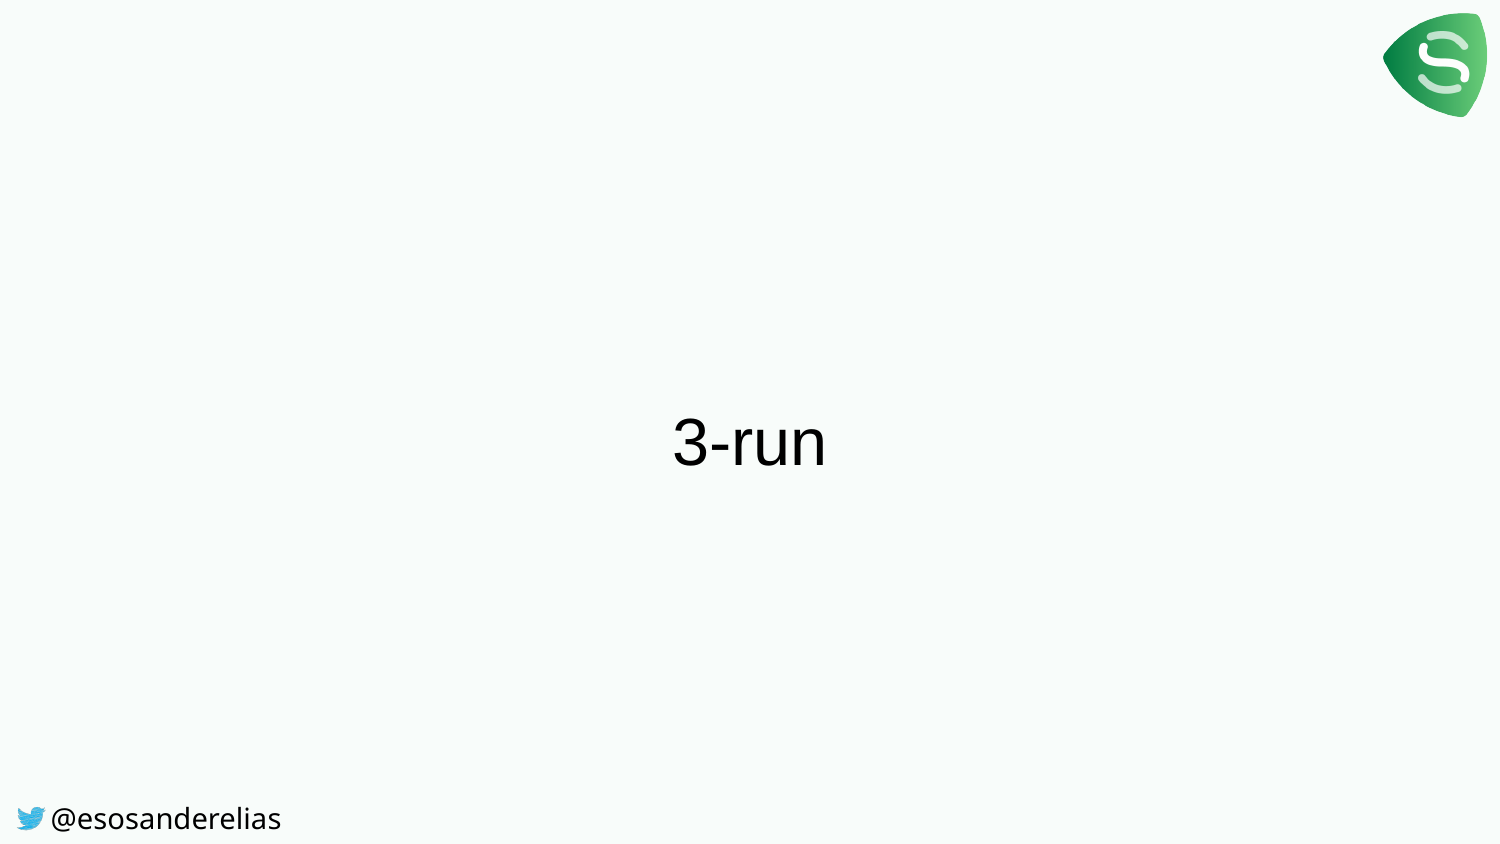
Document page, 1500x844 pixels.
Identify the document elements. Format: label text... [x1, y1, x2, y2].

picture [2, 790, 60, 844]
picture [1376, 6, 1494, 124]
text_box 3-run [75, 197, 1425, 687]
